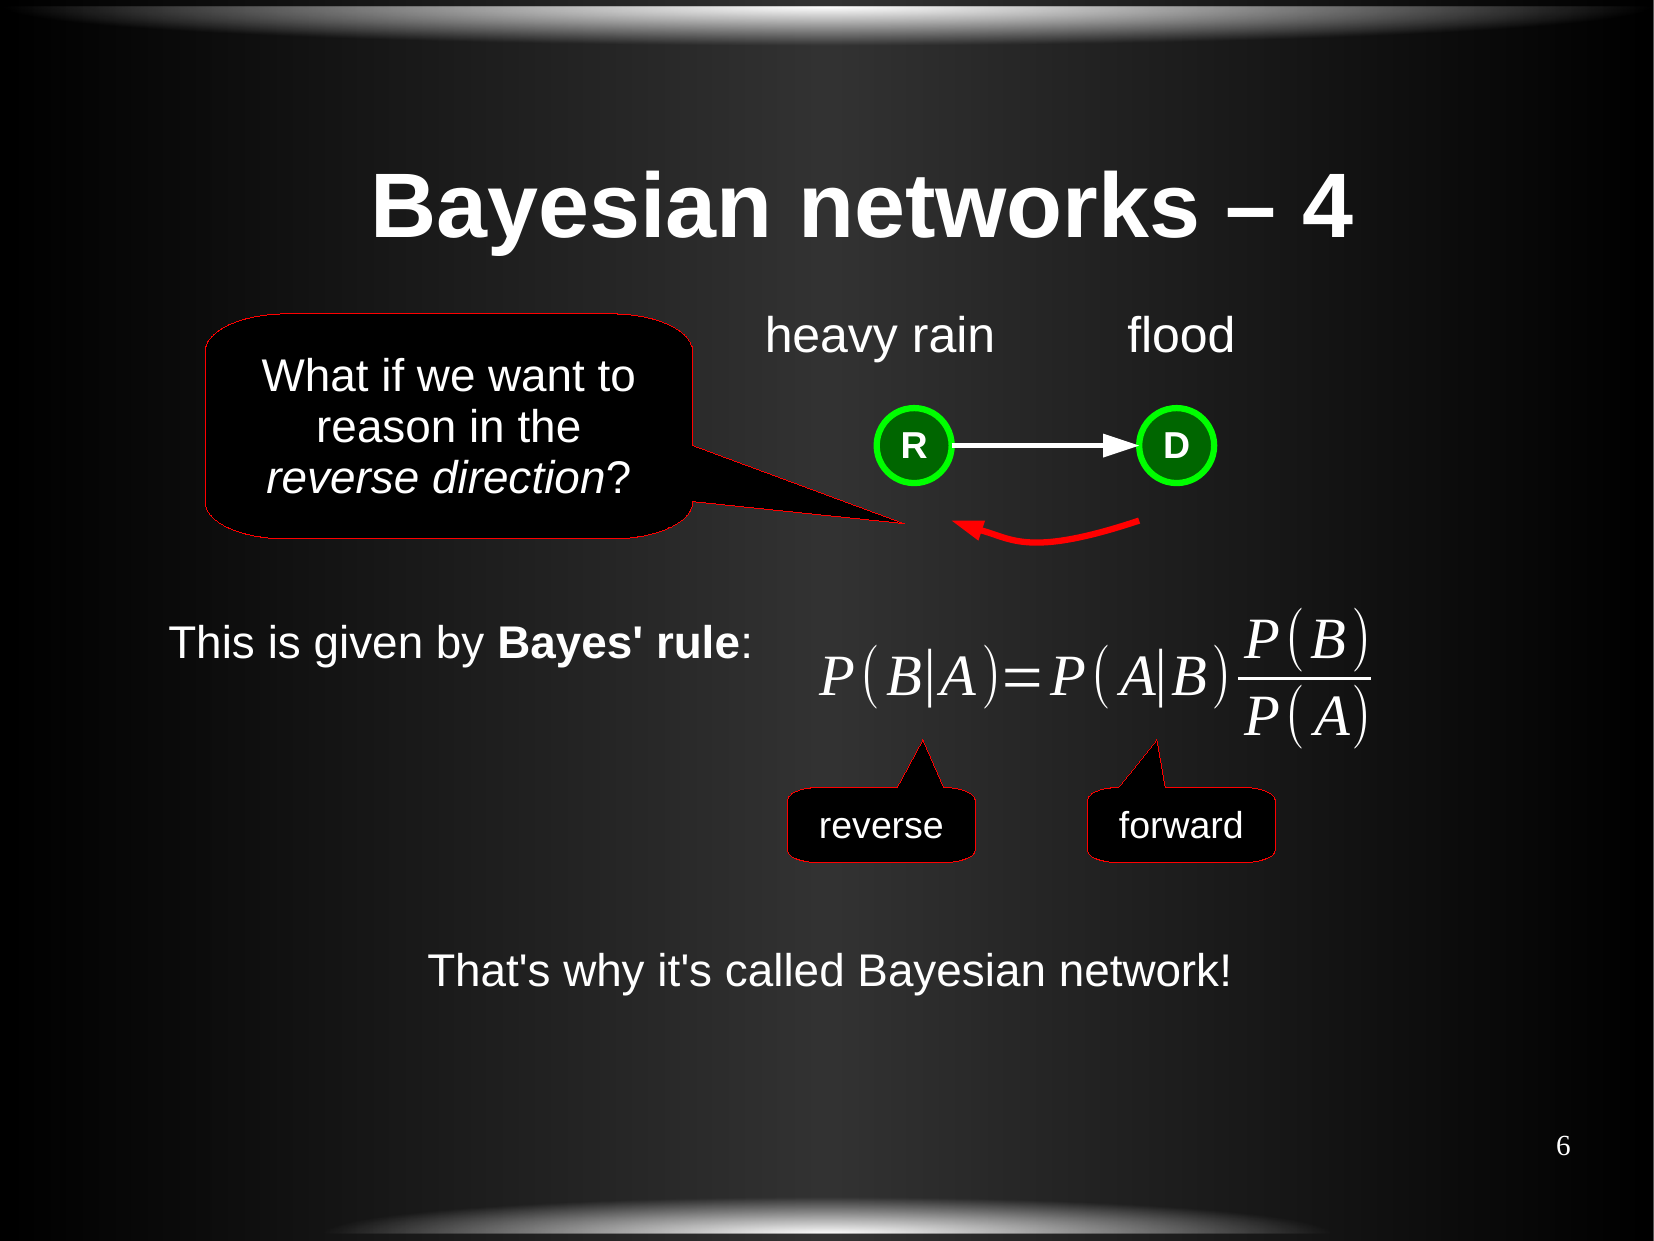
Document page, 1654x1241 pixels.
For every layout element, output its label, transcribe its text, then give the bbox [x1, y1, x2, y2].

text_box What if we want to reason in the reverse direction? [205, 313, 905, 539]
text_box This is given by Bayes' rule: [153, 609, 768, 677]
text_box flood [1112, 300, 1265, 371]
text_box heavy rain [750, 300, 1027, 371]
picture [0, 0, 1654, 1241]
text_box R [876, 408, 952, 484]
text_box forward [1087, 739, 1276, 863]
title Bayesian networks – 4 [337, 150, 1388, 263]
text_box reverse [787, 739, 976, 863]
chart [801, 607, 1389, 751]
text_box D [1139, 408, 1215, 484]
text_box That's why it's called Bayesian network! [412, 937, 1351, 1004]
